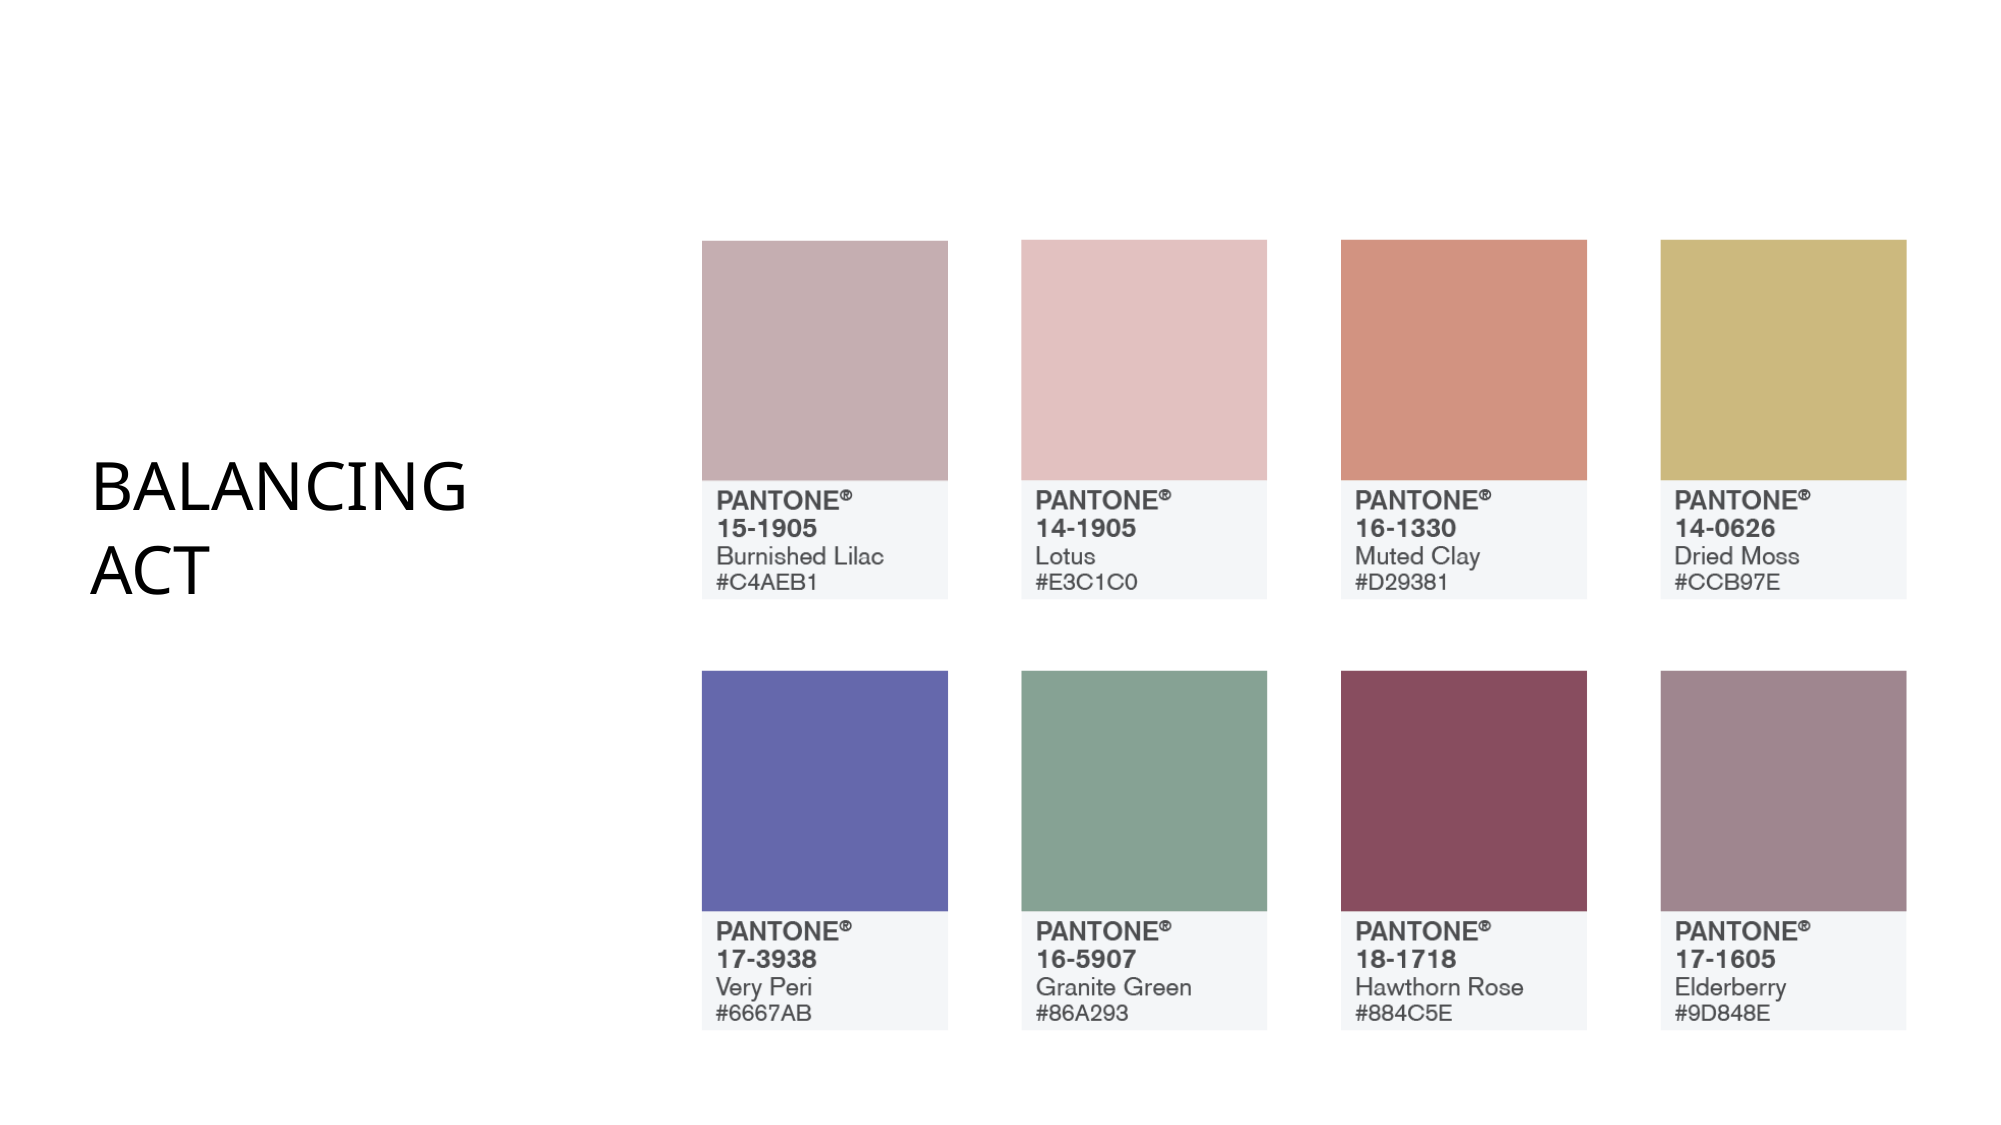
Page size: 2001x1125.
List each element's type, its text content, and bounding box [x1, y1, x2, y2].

picture [701, 670, 949, 1031]
picture [1021, 670, 1268, 1031]
picture [1341, 670, 1588, 1031]
title BALANCING ACT [75, 421, 669, 616]
picture [1660, 670, 1907, 1031]
picture [702, 240, 948, 601]
picture [1021, 239, 1268, 601]
picture [1660, 239, 1907, 601]
picture [1341, 239, 1588, 601]
